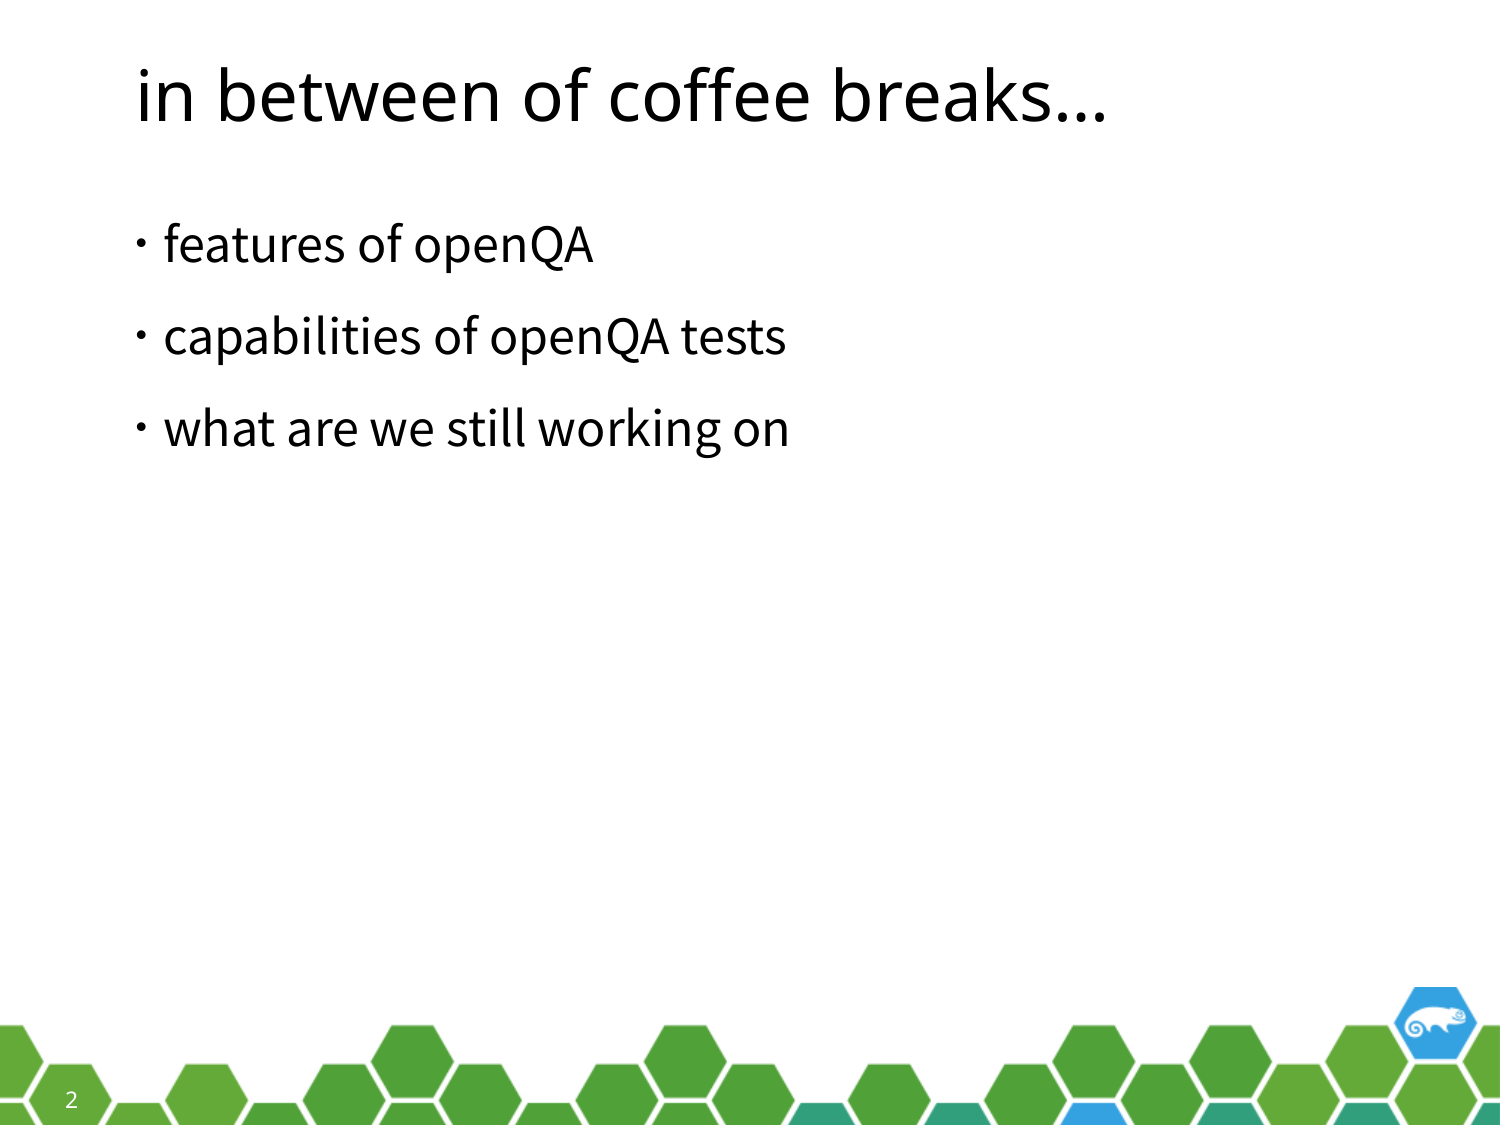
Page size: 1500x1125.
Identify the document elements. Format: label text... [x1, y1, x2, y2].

picture [0, 987, 1500, 1125]
list features of openQA capabilities of openQA tests what are we still working on [135, 208, 1372, 862]
title in between of coffee breaks… [135, 12, 1372, 175]
